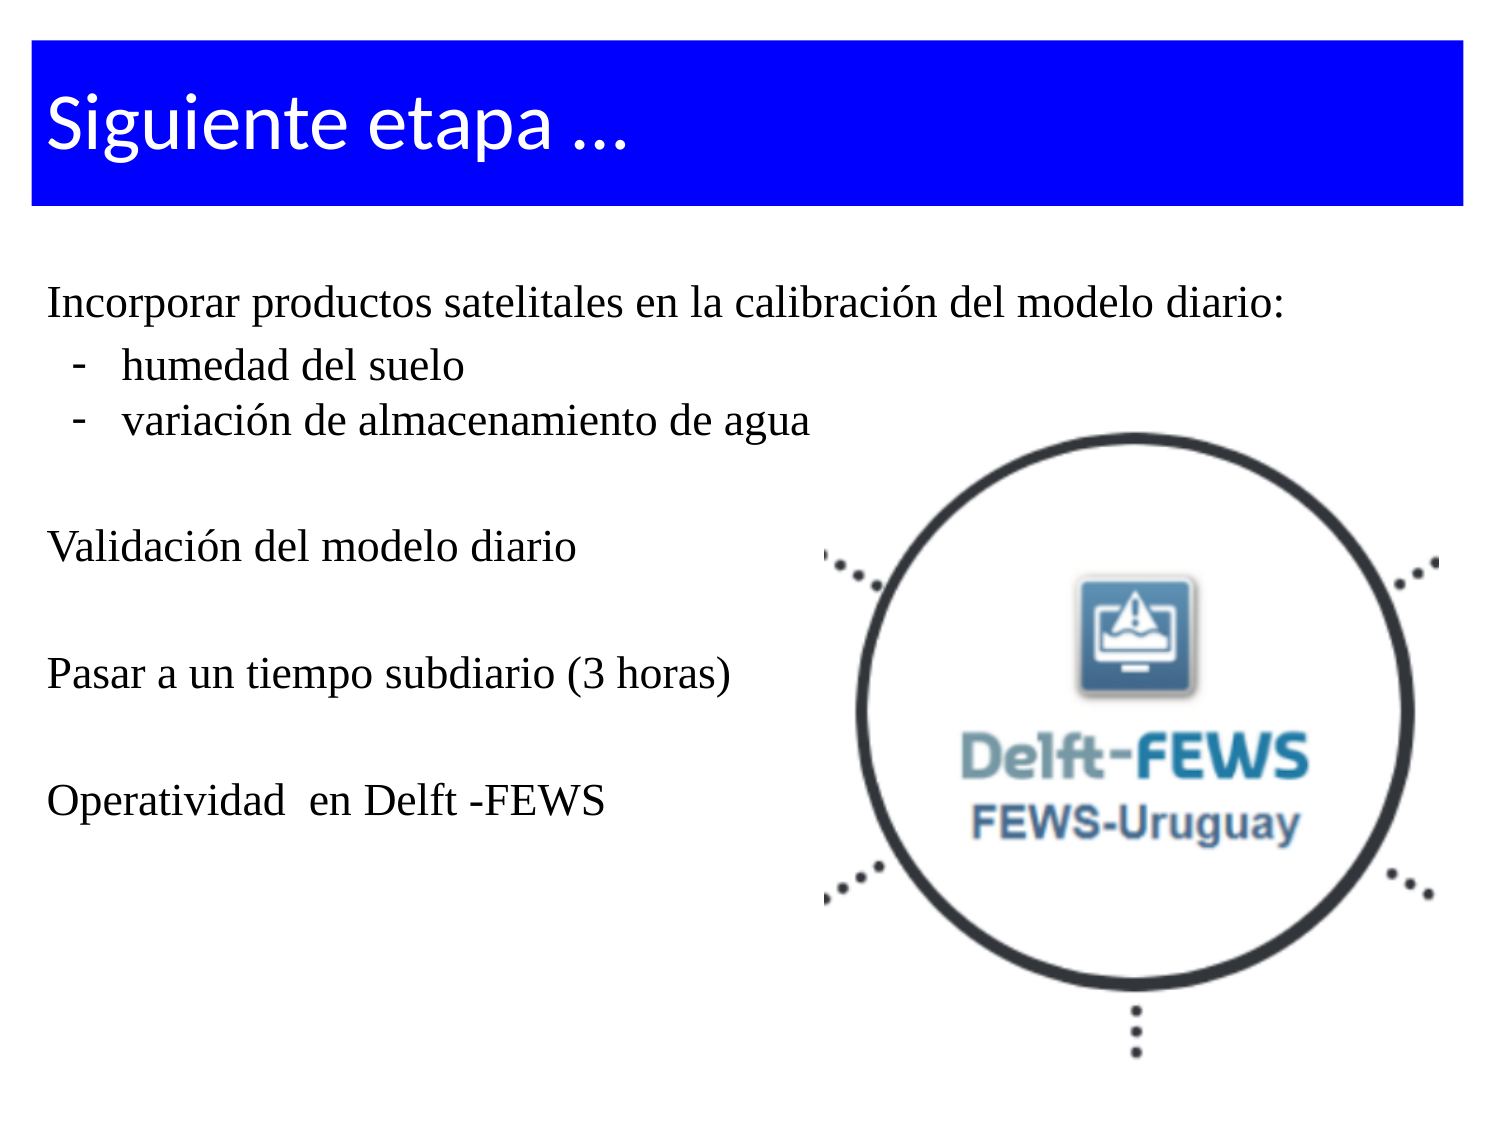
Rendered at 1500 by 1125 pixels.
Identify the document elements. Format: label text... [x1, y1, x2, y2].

title Siguiente etapa … [31, 40, 1464, 206]
list Incorporar productos satelitales en la calibración del modelo diario: humedad del suelo variación de almacenamiento de agua Validación del modelo diario Pasar a un tiempo subdiario (3 horas) Operatividad en Delft -FEWS [31, 263, 1326, 1062]
picture [824, 419, 1439, 1062]
